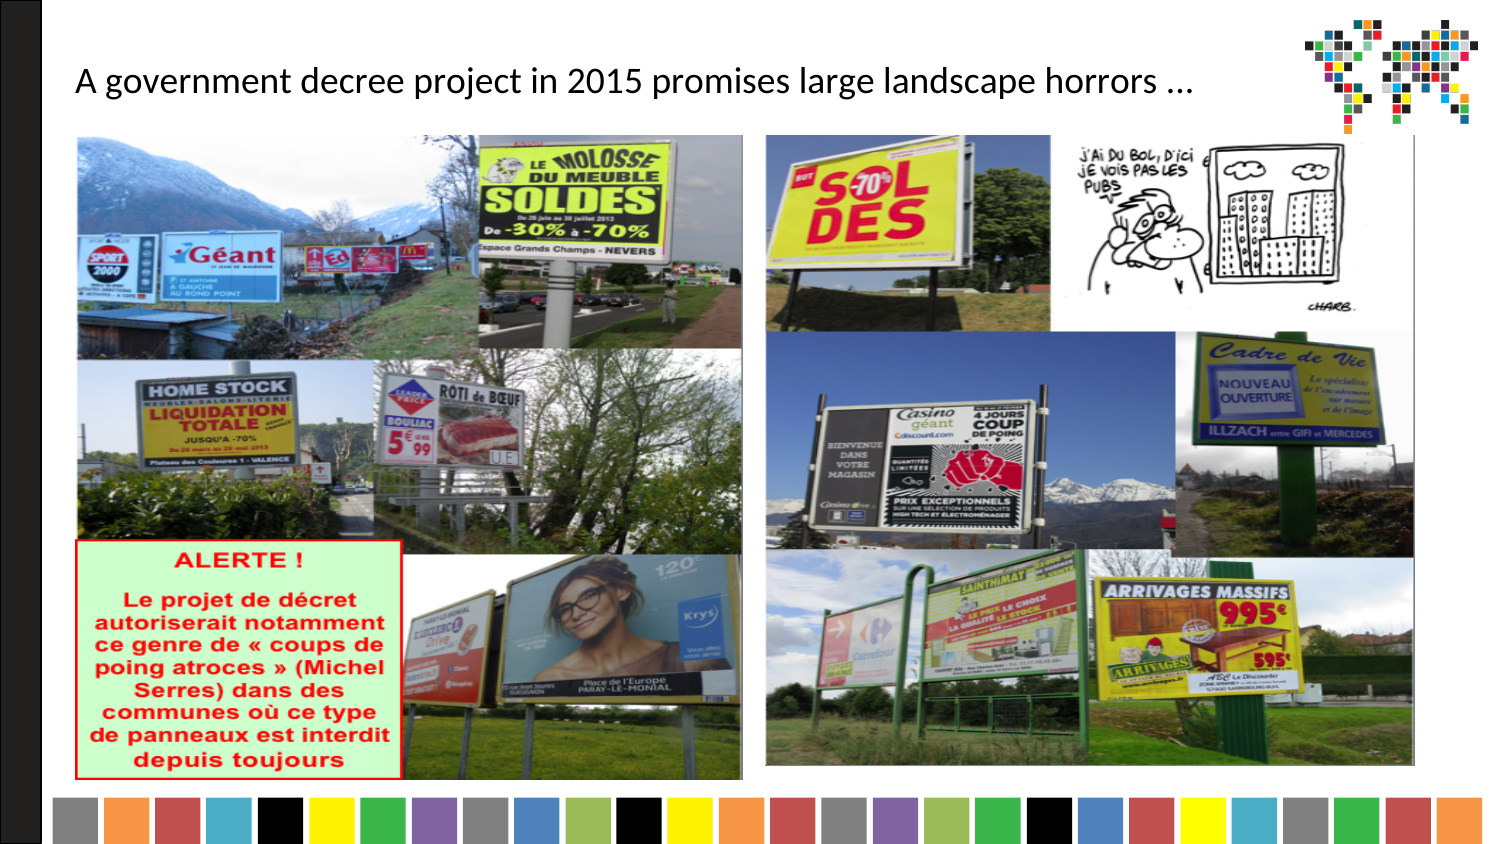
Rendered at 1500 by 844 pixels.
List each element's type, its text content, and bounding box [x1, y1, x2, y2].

picture [75, 149, 743, 780]
text_box A government decree project in 2015 promises large landscape horrors ... [75, 8, 1296, 149]
picture [1305, 20, 1478, 134]
picture [765, 135, 1415, 766]
